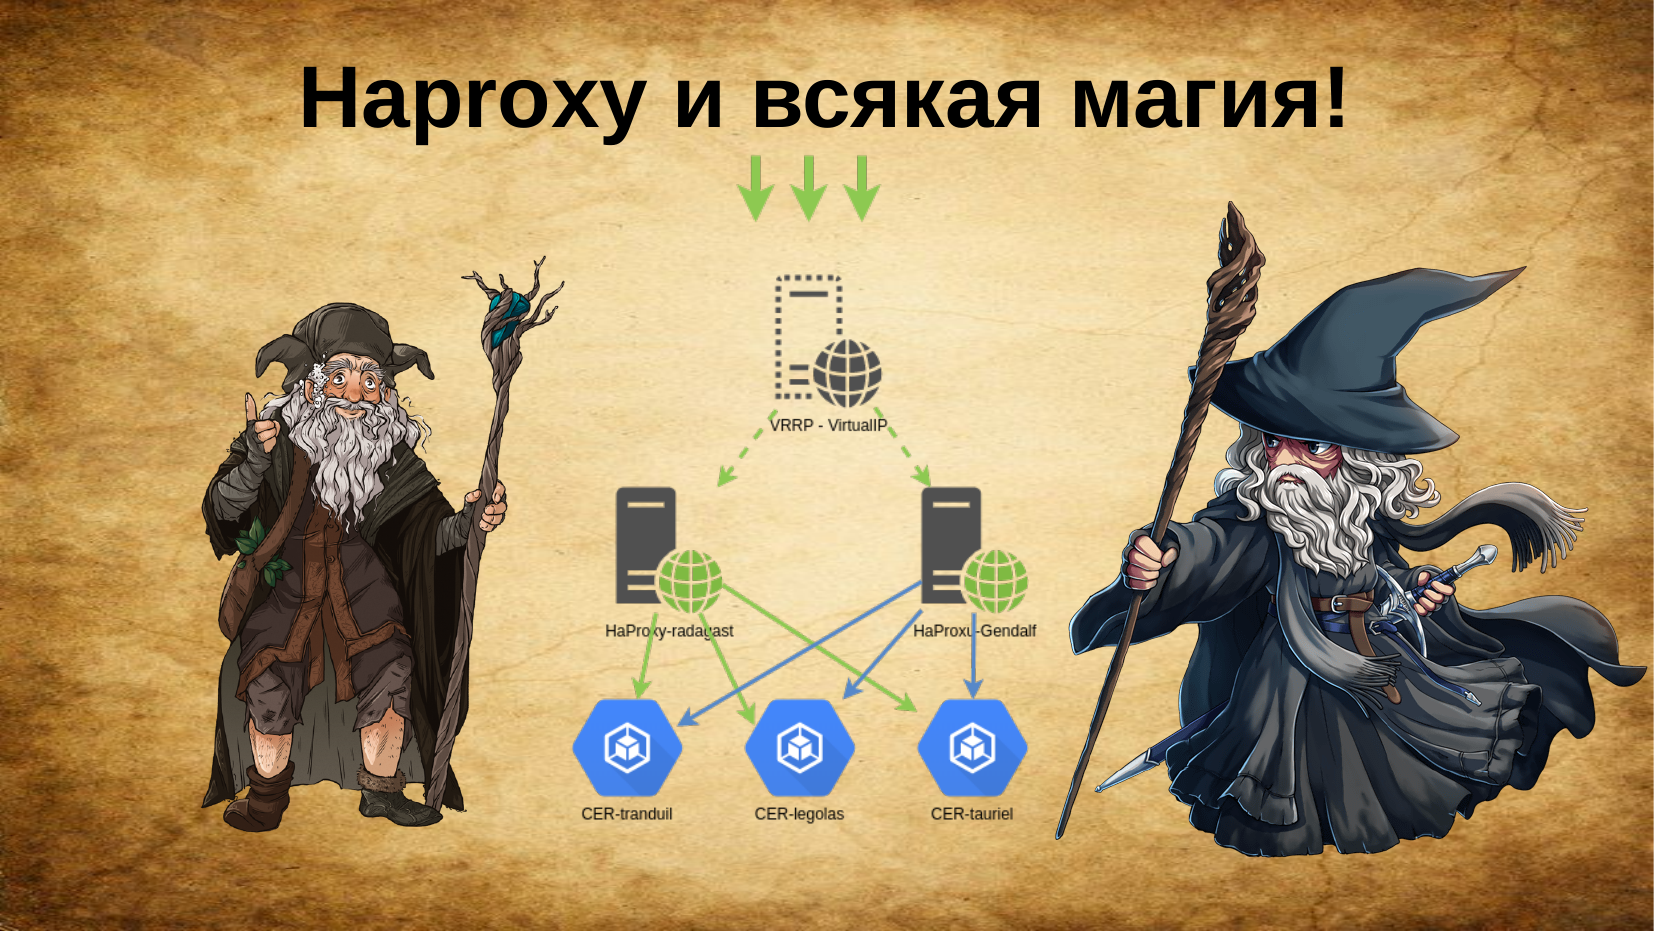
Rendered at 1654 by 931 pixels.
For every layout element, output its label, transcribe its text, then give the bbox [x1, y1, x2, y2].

picture [0, 0, 1654, 931]
text_box Haproxy и всякая магия! [0, 41, 791, 154]
